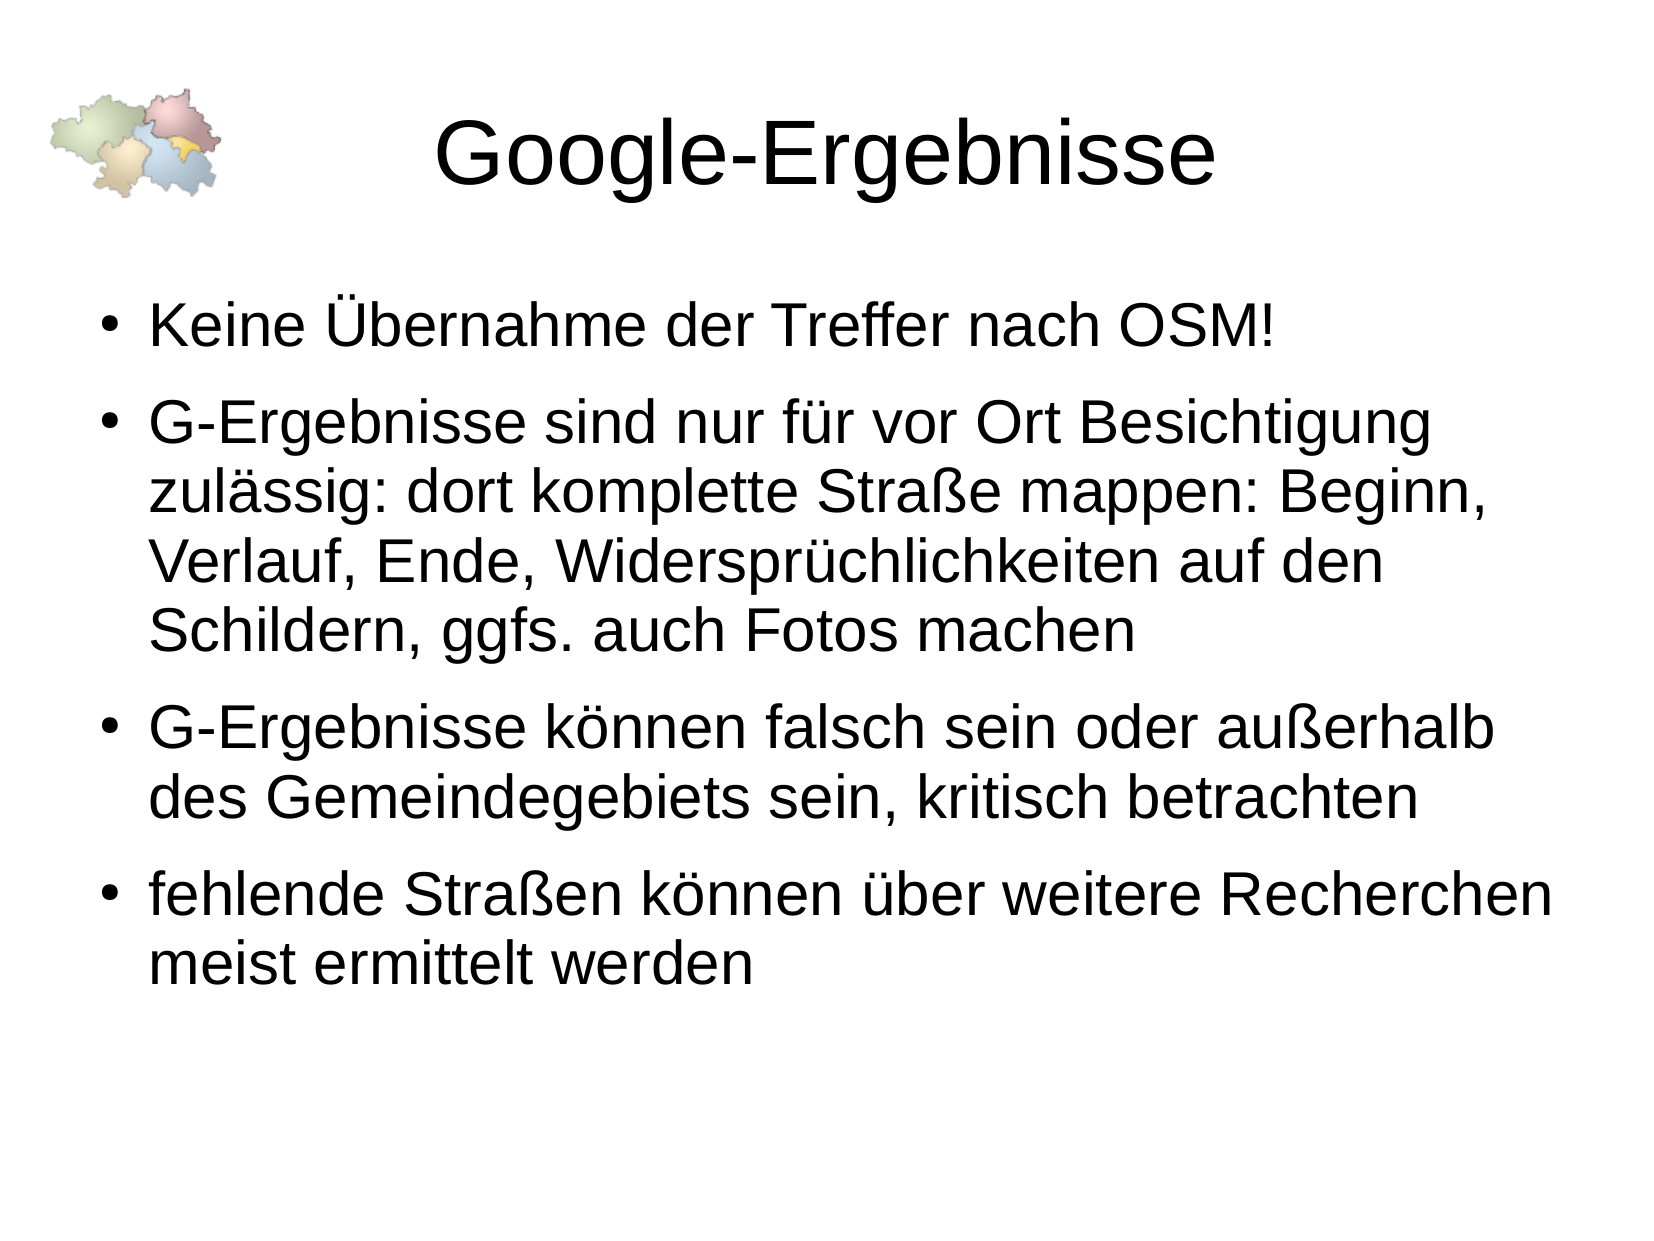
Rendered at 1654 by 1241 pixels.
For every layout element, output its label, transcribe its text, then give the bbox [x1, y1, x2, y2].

picture [11, 68, 250, 225]
list Keine Übernahme der Treffer nach OSM! G-Ergebnisse sind nur für vor Ort Besichtigung zulässig: dort komplette Straße mappen: Beginn, Verlauf, Ende, Widersprüchlichkeiten auf den Schildern, ggfs. auch Fotos machen G-Ergebnisse können falsch sein oder außerhalb des Gemeindegebiets sein, kritisch betrachten fehlende Straßen können über weitere Recherchen meist ermittelt werden [82, 290, 1571, 1010]
title Google-Ergebnisse [82, 49, 1571, 257]
